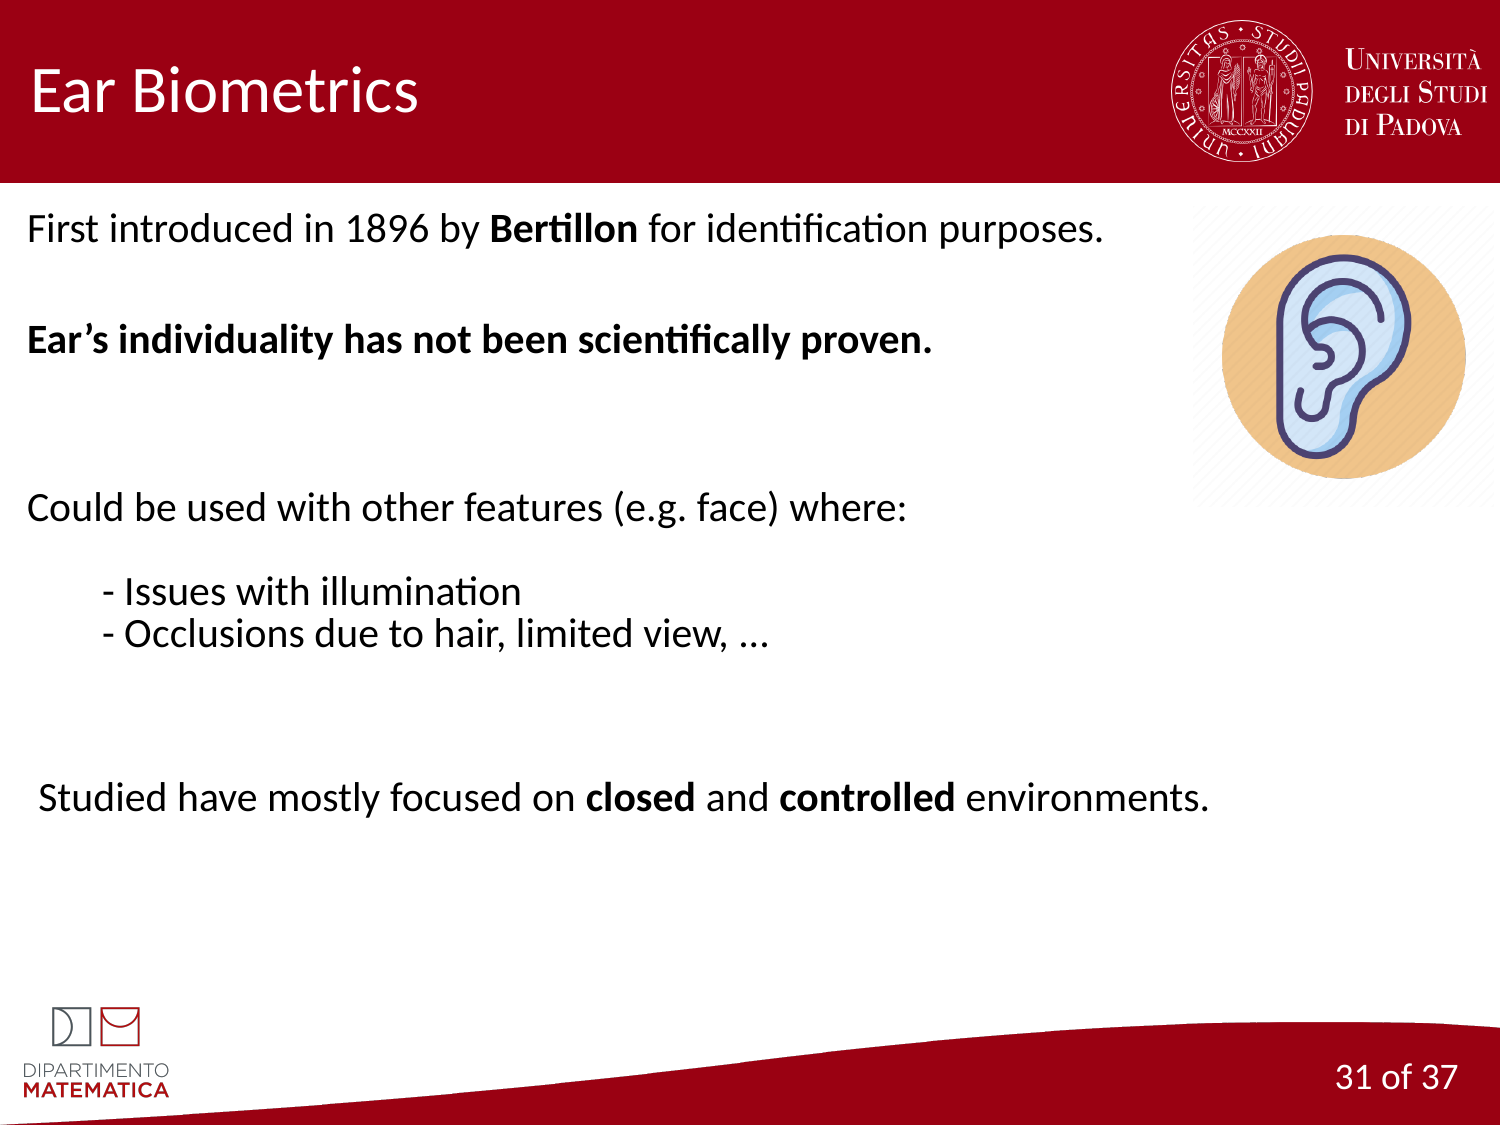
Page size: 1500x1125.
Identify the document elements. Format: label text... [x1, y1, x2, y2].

slide_number 31 of 37 [1136, 1044, 1474, 1104]
picture [1171, 20, 1487, 162]
text_box Studied have mostly focused on closed and controlled environments. [23, 773, 1226, 872]
text_box Ear’s individuality has not been scientifically proven. [12, 314, 1193, 486]
title Ear Biometrics [0, 0, 1159, 183]
picture [1193, 206, 1494, 507]
picture [0, 1007, 1500, 1125]
text_box First introduced in 1896 by Bertillon for identification purposes. [12, 204, 1153, 445]
text_box Could be used with other features (e.g. face) where: - Issues with illumination - Occlusions due to hair, limited view, ... [12, 483, 991, 665]
